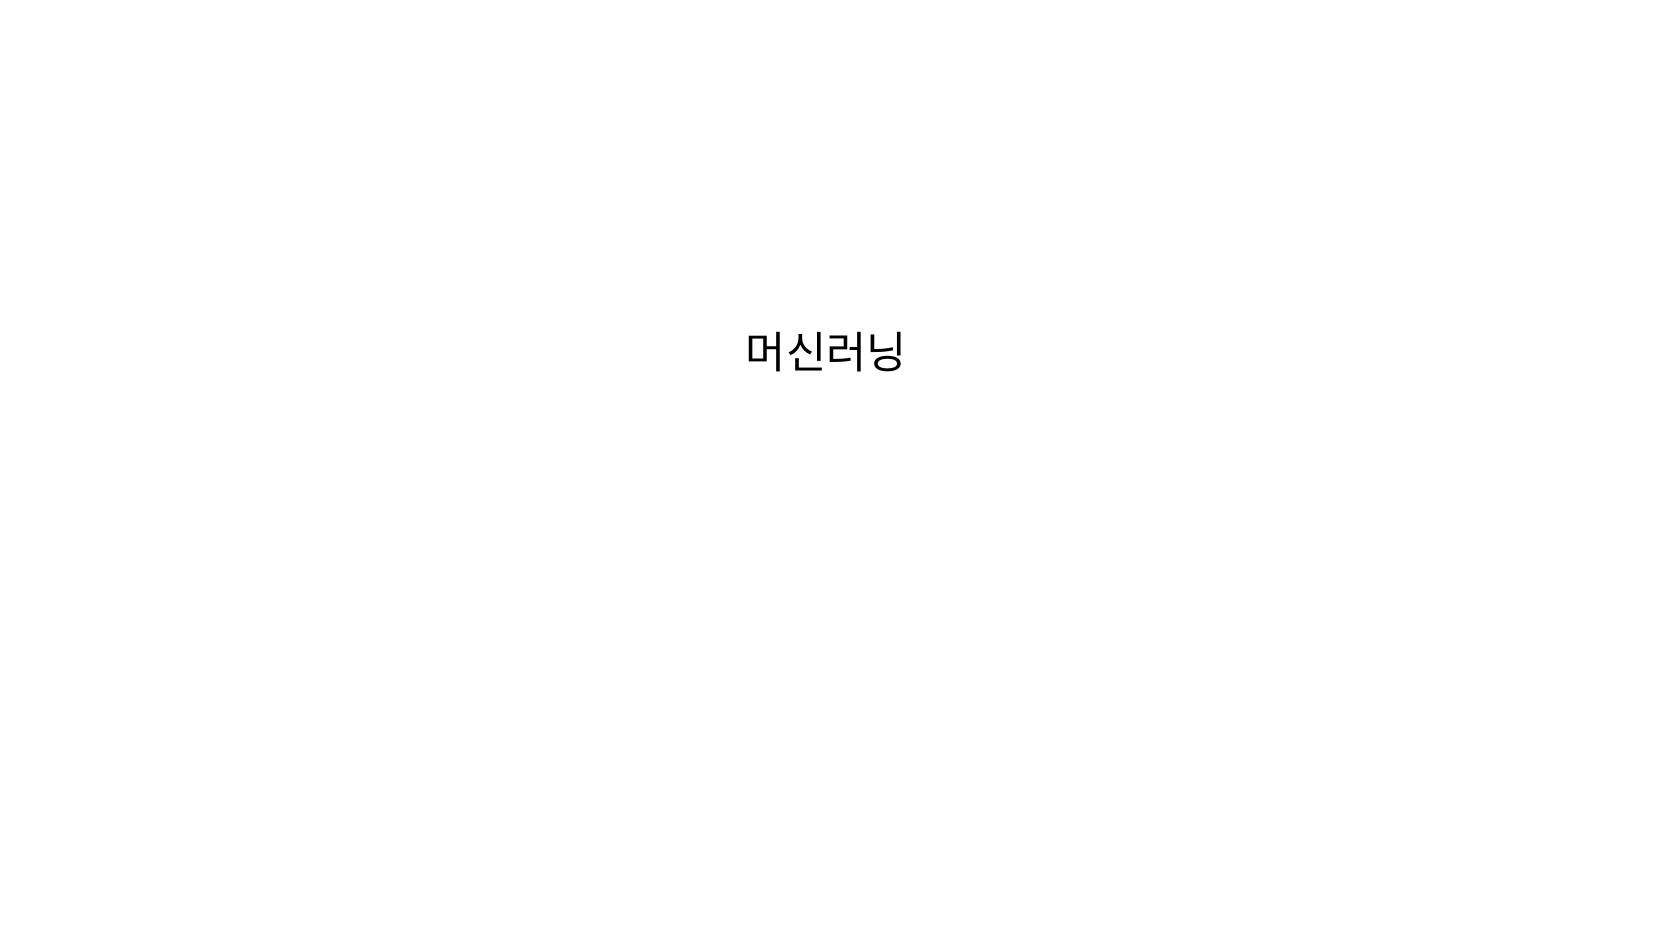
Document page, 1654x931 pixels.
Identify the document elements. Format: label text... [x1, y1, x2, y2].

text_box 머신러닝 [337, 210, 1325, 488]
